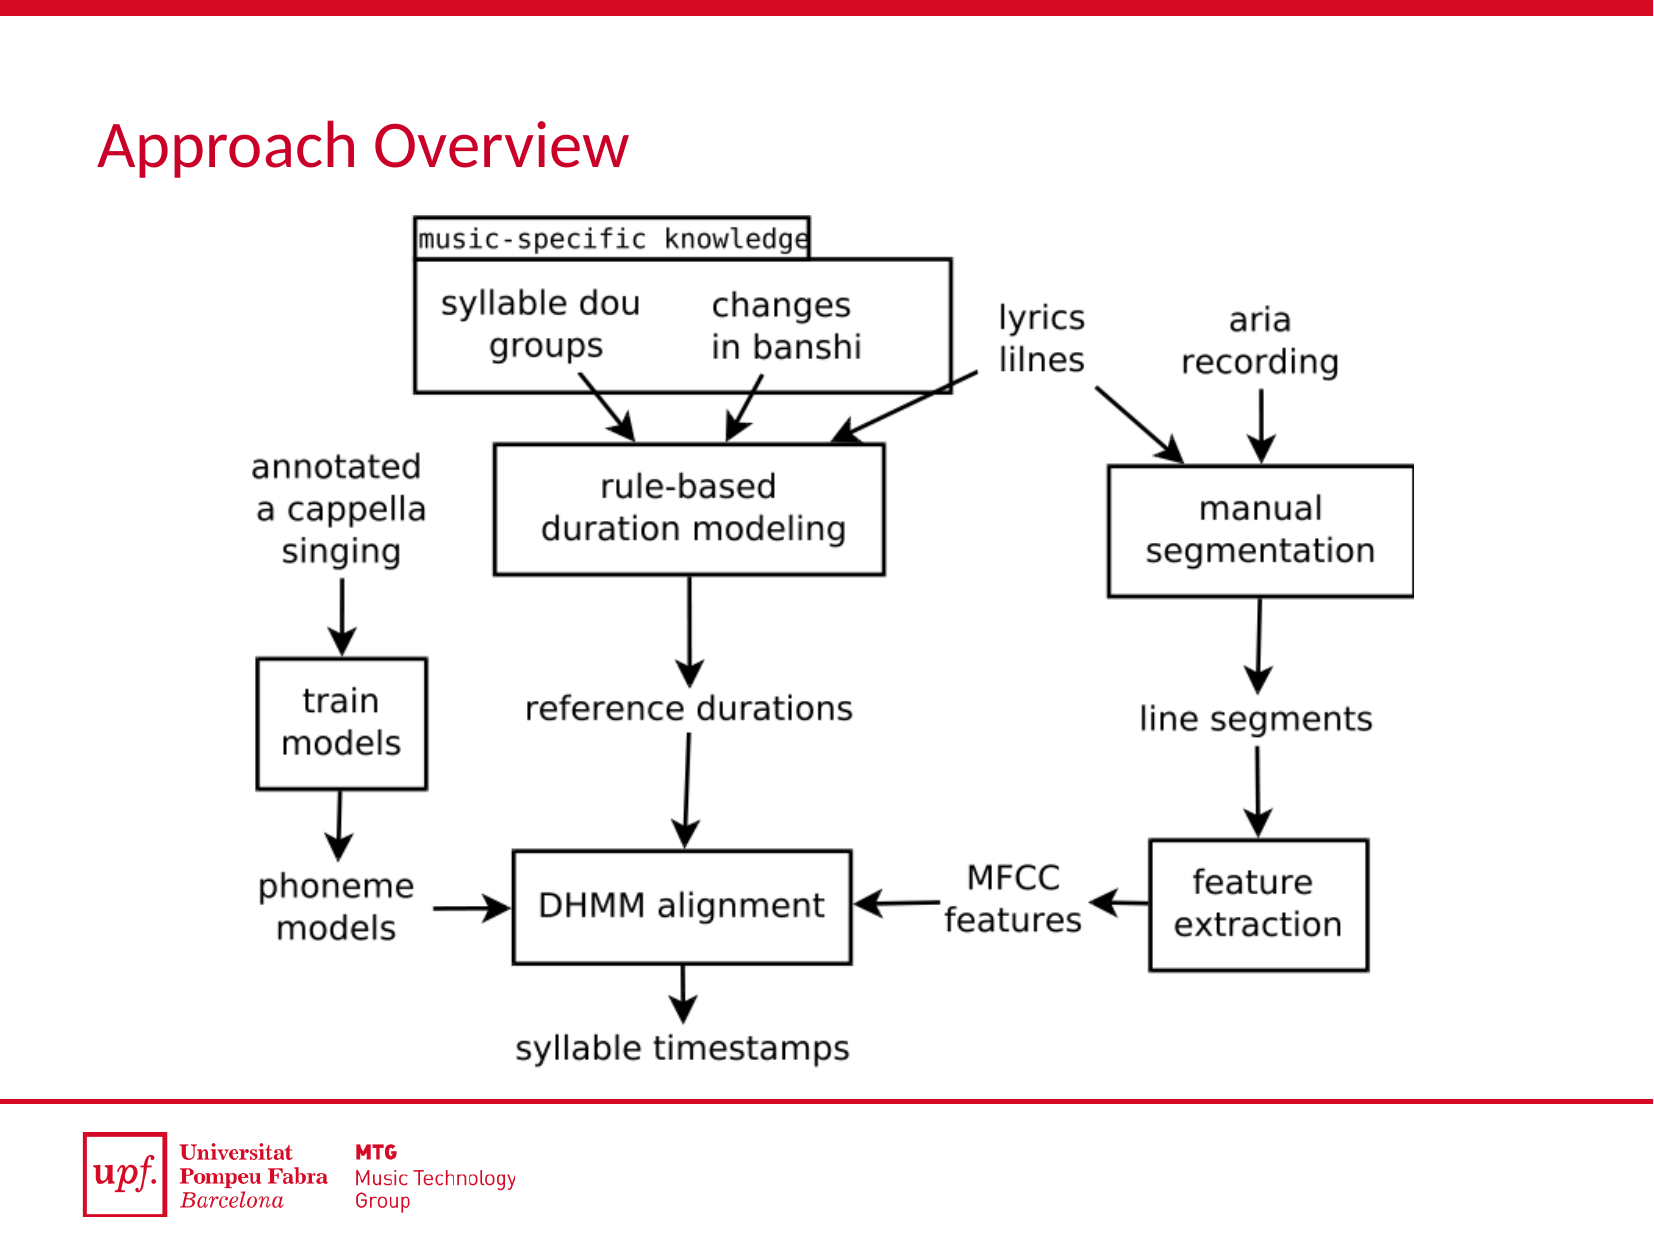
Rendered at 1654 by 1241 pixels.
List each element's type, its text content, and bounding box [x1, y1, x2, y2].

picture [240, 215, 1414, 1074]
text_box Approach Overview [82, 92, 1571, 234]
